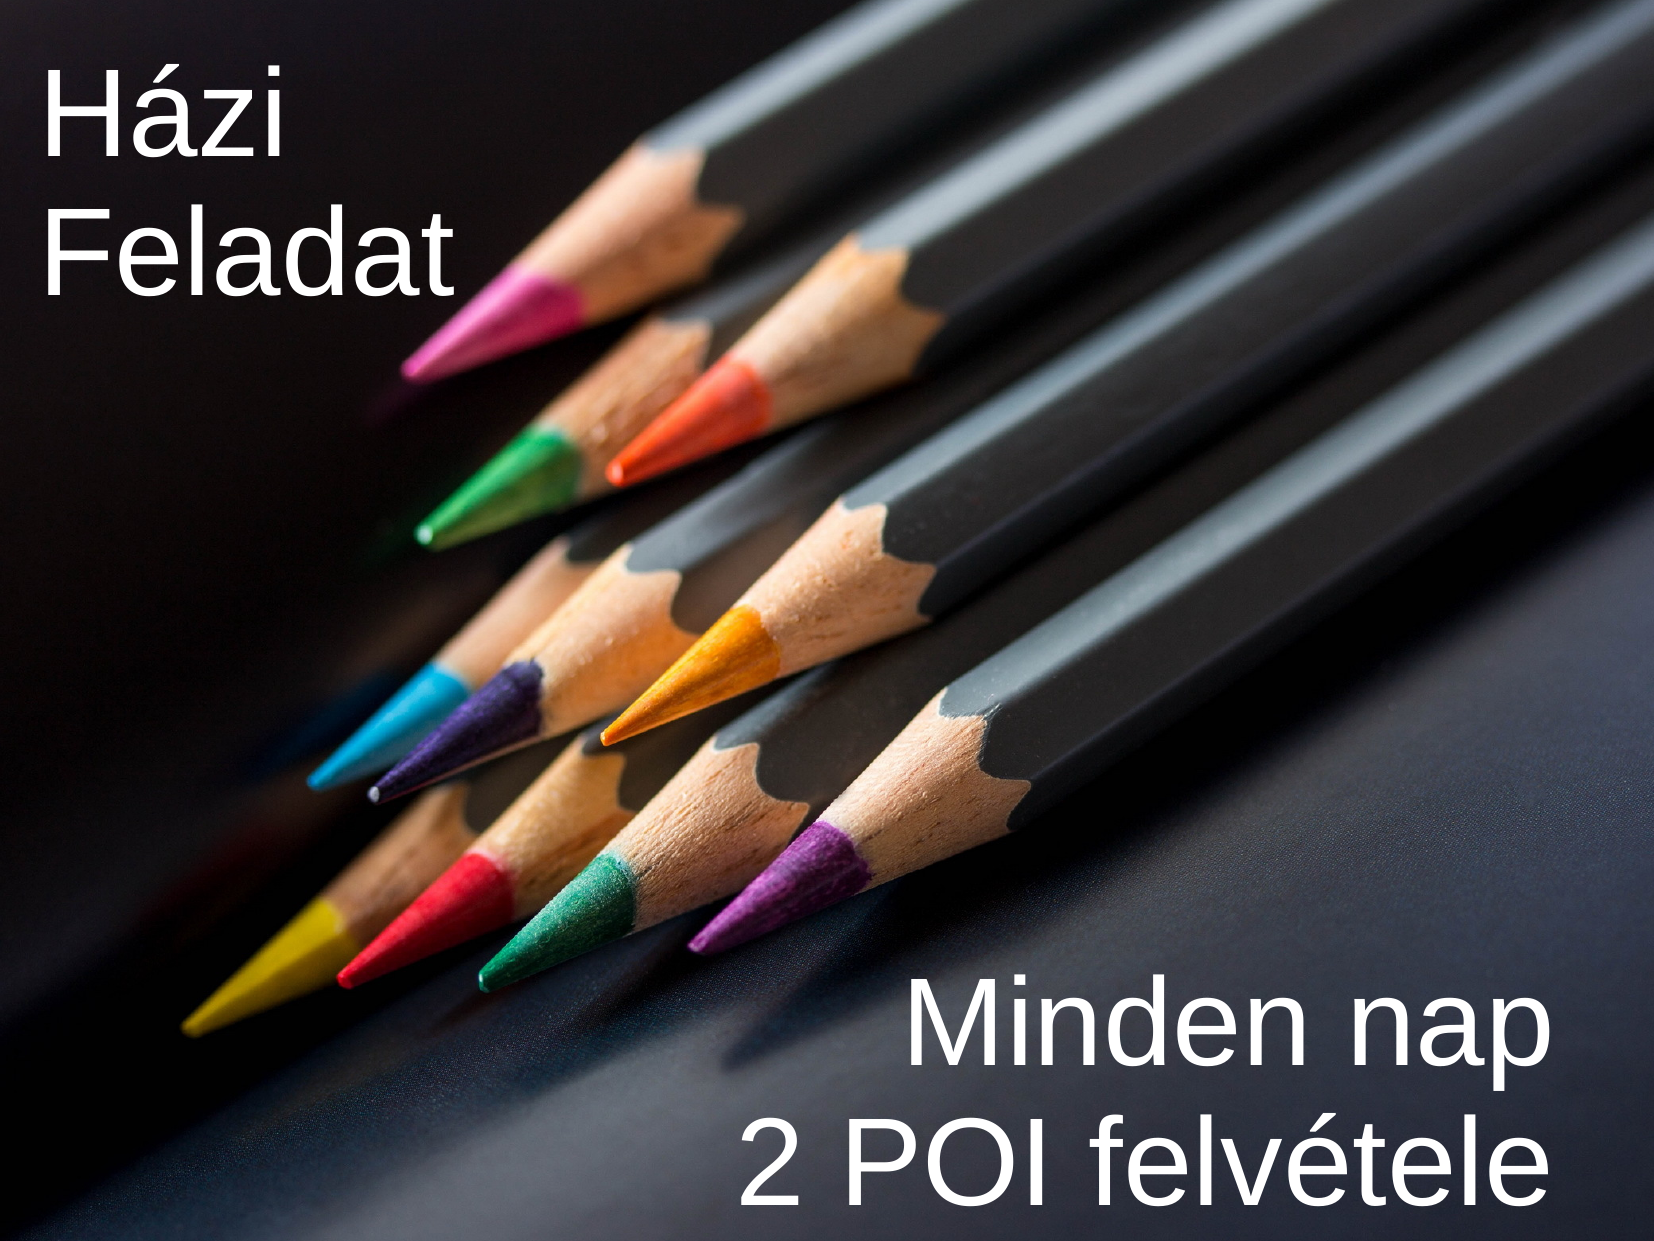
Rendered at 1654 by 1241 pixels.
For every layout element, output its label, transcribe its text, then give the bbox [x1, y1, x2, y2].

text_box Minden nap 2 POI felvétele [720, 944, 1654, 1241]
picture [0, 0, 1654, 1241]
text_box Házi Feladat [23, 35, 567, 553]
